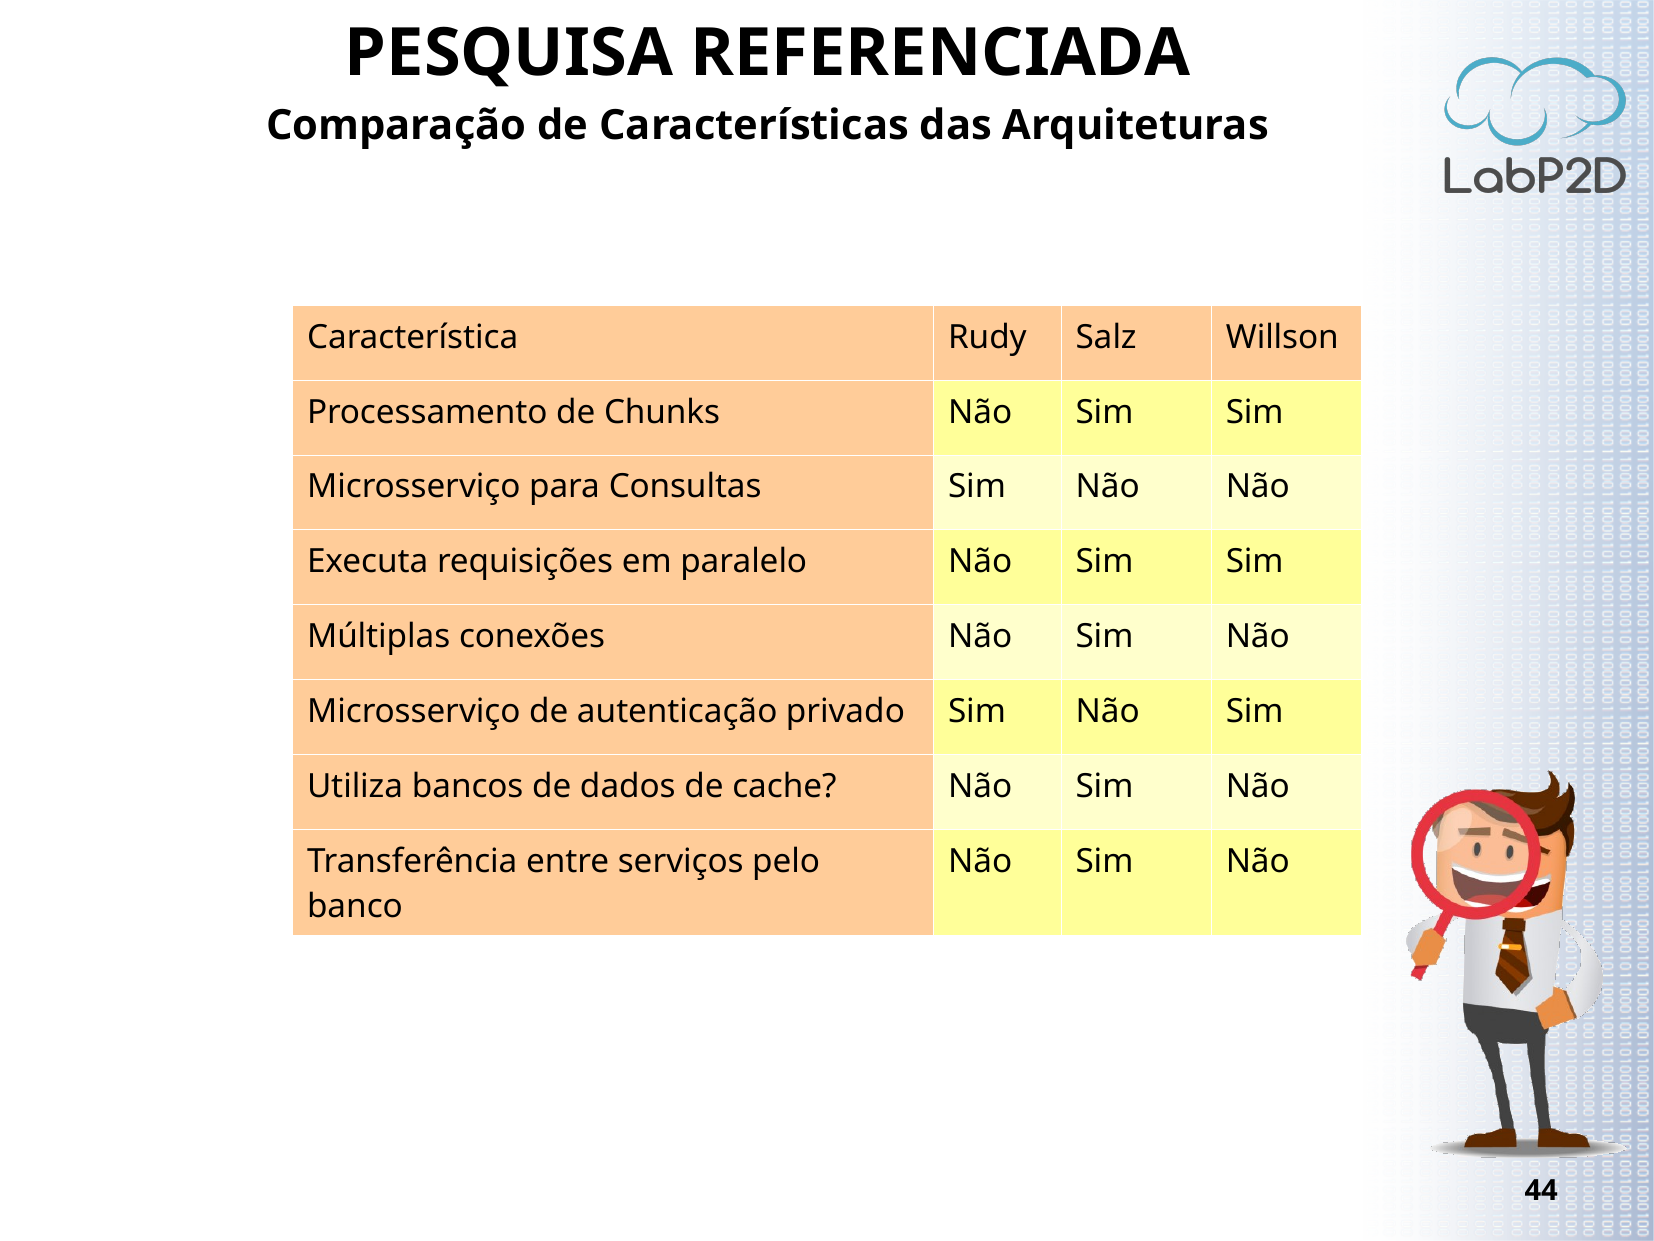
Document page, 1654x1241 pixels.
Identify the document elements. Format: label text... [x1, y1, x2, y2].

table_cell Não [934, 381, 1061, 455]
table_cell Sim [1062, 530, 1211, 604]
table_header Salz [1062, 306, 1211, 380]
table_cell Sim [934, 680, 1061, 754]
table_header Rudy [934, 306, 1061, 380]
table_cell Não [1062, 456, 1211, 529]
table_cell Microsserviço para Consultas [293, 456, 933, 529]
table_cell Sim [934, 456, 1061, 529]
table_cell Sim [1062, 755, 1211, 829]
table_cell Processamento de Chunks [293, 381, 933, 455]
table_cell Executa requisições em paralelo [293, 530, 933, 604]
table_cell Não [934, 830, 1061, 935]
title PESQUISA REFERENCIADA Comparação de Características das Arquiteturas [82, 0, 1453, 259]
table_cell Não [1062, 680, 1211, 754]
table_cell Não [934, 605, 1061, 679]
table_cell Sim [1062, 381, 1211, 455]
table_header Característica [293, 306, 933, 380]
table_header Willson [1212, 306, 1361, 380]
table_cell Não [1212, 456, 1361, 529]
table_cell Não [1212, 830, 1278, 935]
table_cell Sim [1062, 605, 1211, 679]
table_cell Transferência entre serviços pelo banco [293, 830, 933, 935]
table_cell Não [1212, 755, 1278, 829]
table_cell Utiliza bancos de dados de cache? [293, 755, 933, 829]
table_cell Não [934, 530, 1061, 604]
picture [1278, 1, 1654, 1241]
table_cell Sim [1062, 830, 1211, 935]
table_cell Sim [1212, 530, 1361, 604]
table_cell Sim [1212, 680, 1361, 754]
table_cell Sim [1212, 381, 1361, 455]
table_cell Não [934, 755, 1061, 829]
table_cell Microsserviço de autenticação privado [293, 680, 933, 754]
table_cell Múltiplas conexões [293, 605, 933, 679]
table_cell Não [1212, 605, 1361, 679]
